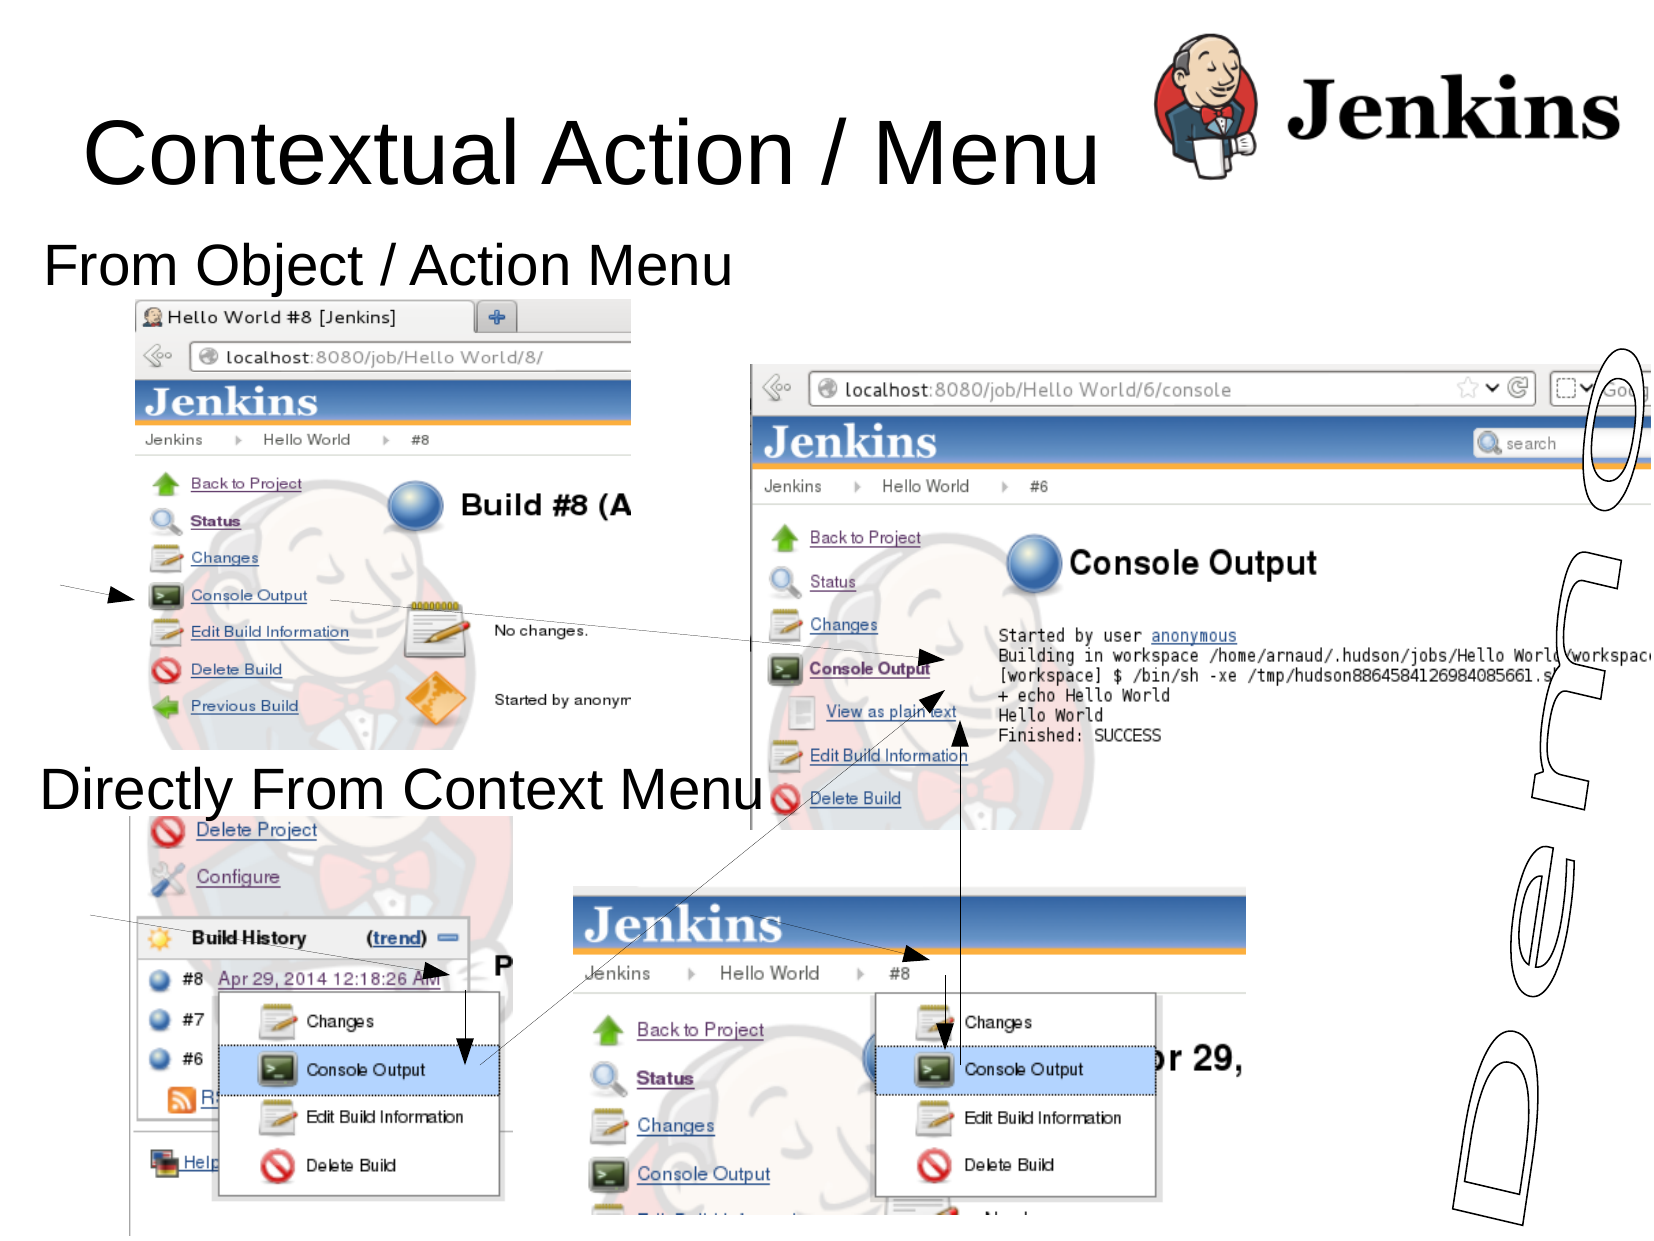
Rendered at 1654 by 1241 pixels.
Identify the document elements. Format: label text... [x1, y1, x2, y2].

picture [573, 886, 1246, 1216]
picture [135, 299, 631, 751]
title Contextual Action / Menu [82, 49, 1571, 257]
text_box Demo [1510, 846, 1575, 997]
picture [750, 364, 1651, 830]
text_box From Object / Action Menu [28, 225, 751, 305]
text_box Directly From Context Menu [24, 749, 781, 830]
text_box Demo [1452, 1031, 1538, 1226]
text_box Demo [1531, 552, 1622, 810]
picture [129, 830, 513, 1236]
picture [1592, 379, 1635, 481]
picture [1140, 29, 1623, 181]
text_box Demo [1583, 349, 1644, 511]
picture [573, 886, 700, 989]
